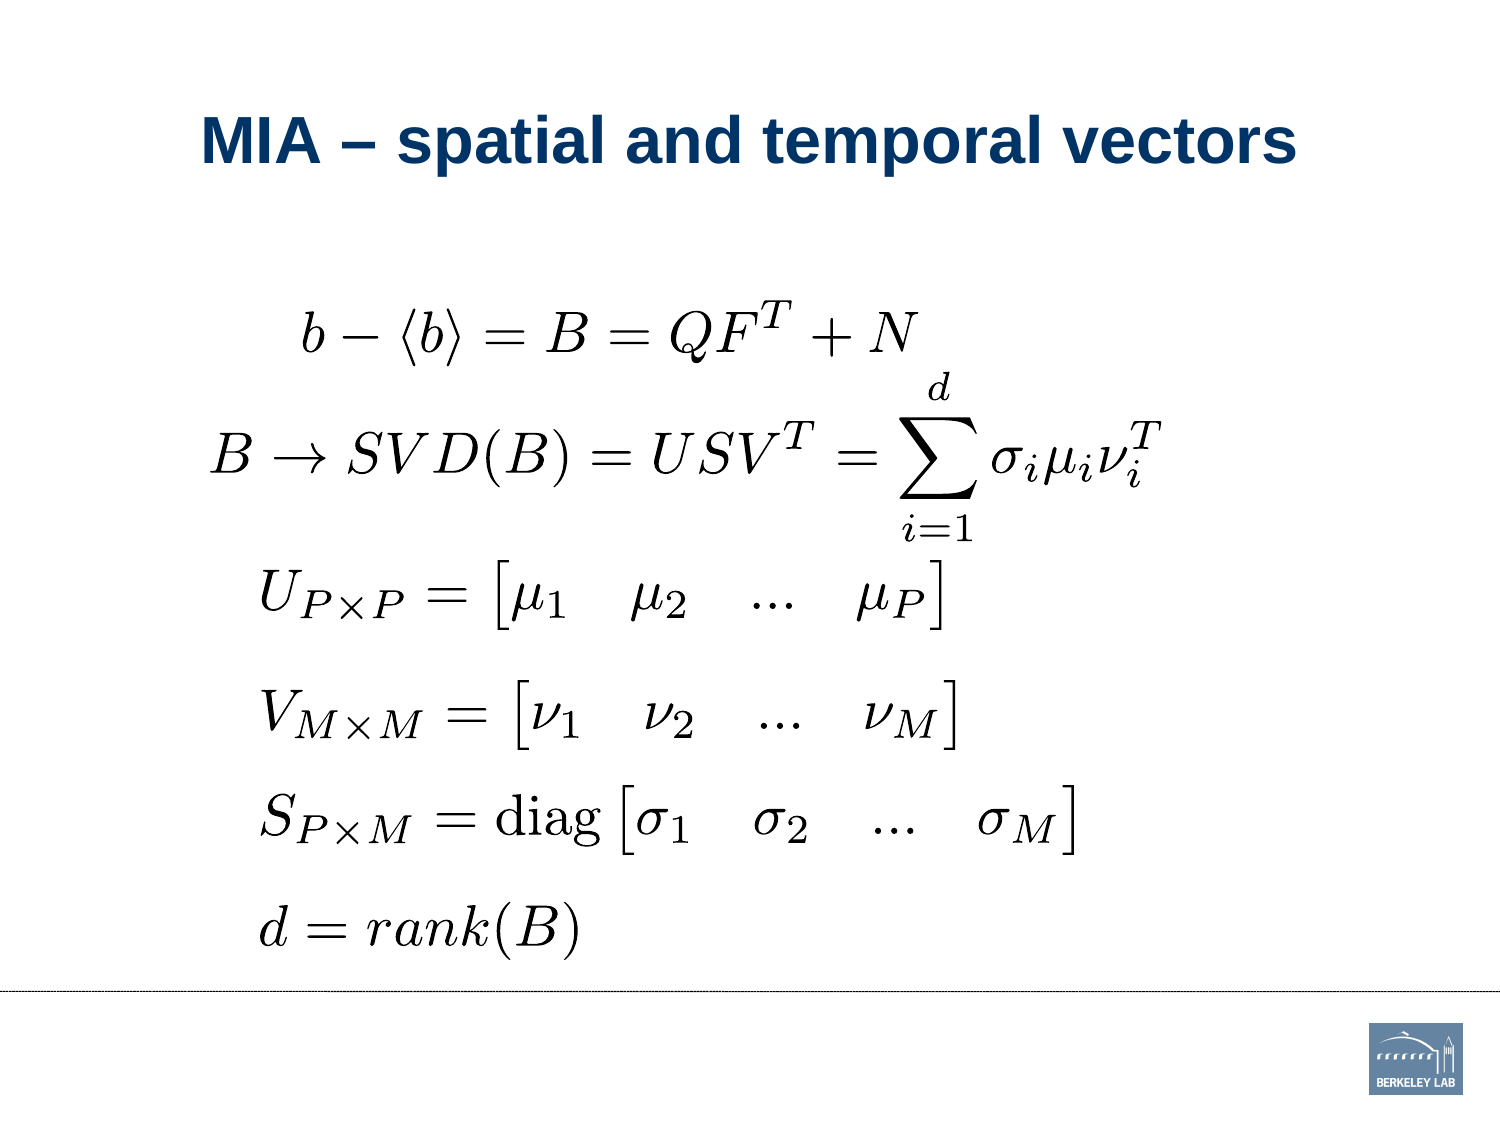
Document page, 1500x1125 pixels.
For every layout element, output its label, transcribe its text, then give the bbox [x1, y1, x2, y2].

text_box [257, 901, 584, 961]
text_box [300, 299, 921, 367]
picture [1369, 1023, 1463, 1095]
text_box [257, 680, 967, 751]
text_box [257, 560, 954, 631]
text_box [257, 785, 1086, 856]
title MIA – spatial and temporal vectors [111, 42, 1389, 231]
text_box [207, 371, 1163, 542]
